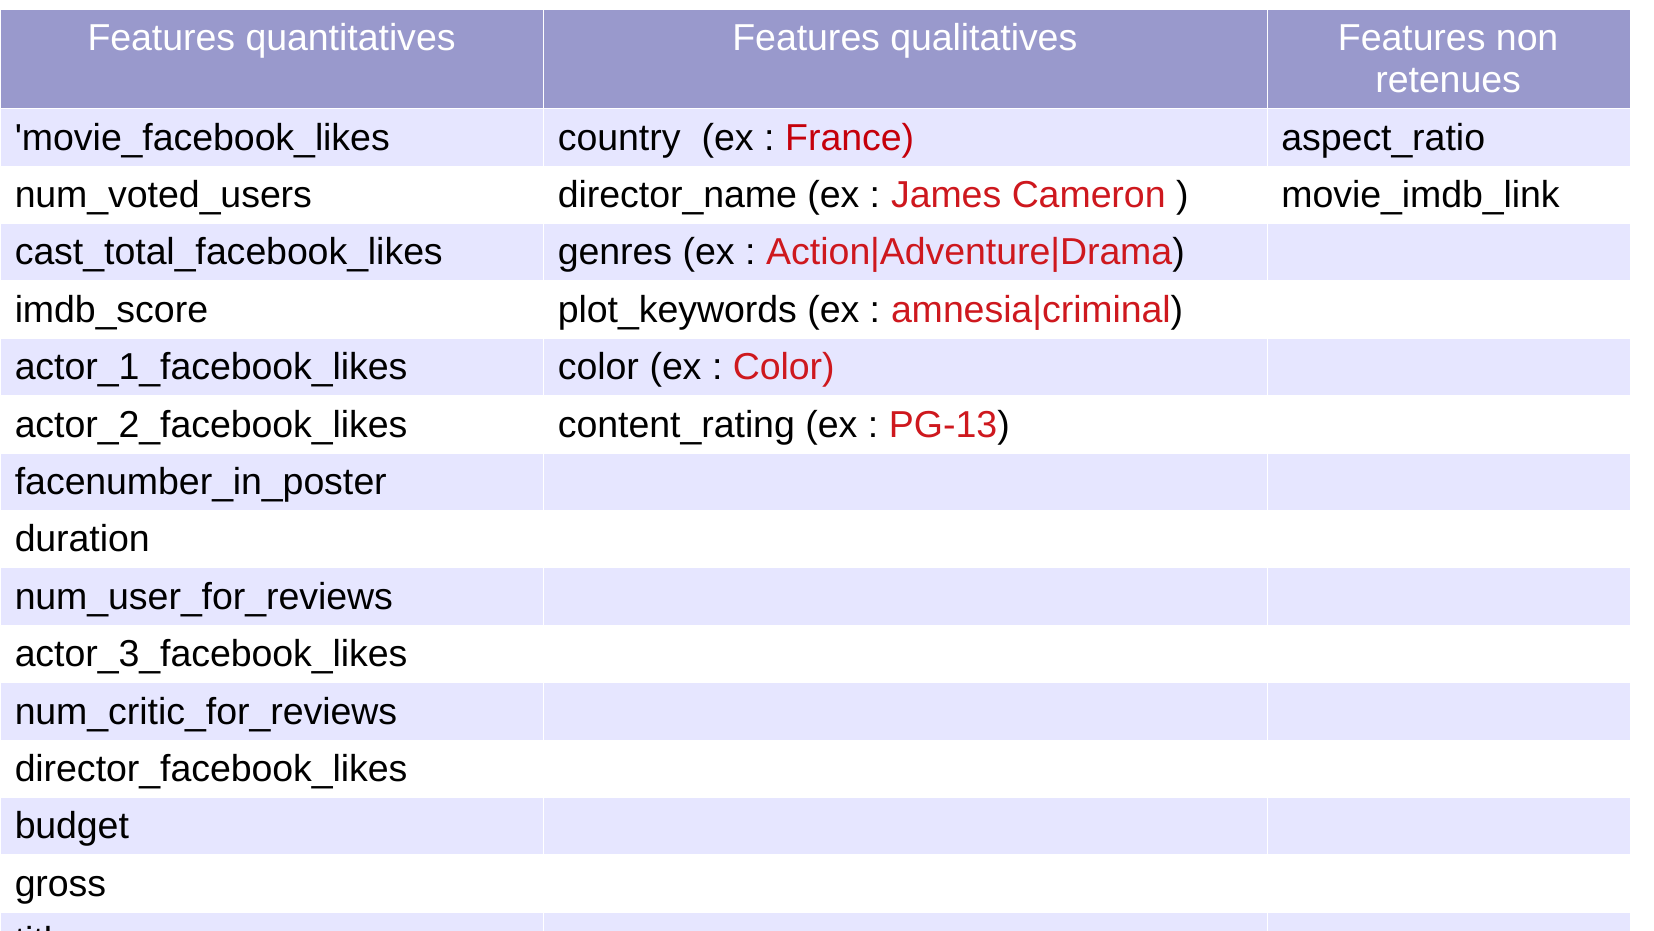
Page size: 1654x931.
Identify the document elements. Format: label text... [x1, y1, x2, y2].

table_cell [544, 626, 1267, 682]
table_cell cast_total_facebook_likes [1, 224, 543, 280]
table_cell [1268, 683, 1630, 740]
table_cell plot_keywords (ex : amnesia|criminal) [544, 281, 1267, 338]
table_cell actor_1_facebook_likes [1, 339, 543, 395]
table_cell [544, 855, 1267, 912]
table_cell imdb_score [1, 281, 543, 338]
table_cell [544, 454, 1267, 510]
table_cell aspect_ratio [1268, 109, 1630, 166]
table_cell 'movie_facebook_likes [1, 109, 543, 166]
table_cell duration [1, 511, 543, 567]
table_cell [1268, 855, 1630, 912]
table_cell director_facebook_likes [1, 741, 543, 797]
table_cell [544, 683, 1267, 740]
table_cell movie_imdb_link [1268, 167, 1630, 223]
table_cell [1268, 511, 1630, 567]
table_cell gross [1, 855, 543, 912]
table_cell country (ex : France) [544, 109, 1267, 166]
table_cell [1268, 281, 1630, 338]
table_cell [1268, 224, 1630, 280]
table_cell [544, 741, 1267, 797]
table_cell title_year [1, 913, 543, 931]
table_cell [544, 913, 1267, 931]
table_cell genres (ex : Action|Adventure|Drama) [544, 224, 1267, 280]
table_cell [1268, 454, 1630, 510]
table_cell [1268, 568, 1630, 625]
table_header Features qualitatives [544, 10, 1267, 108]
table_cell [544, 568, 1267, 625]
table_cell [1268, 741, 1630, 797]
table_cell [1268, 339, 1630, 395]
table_cell budget [1, 798, 543, 854]
table_cell color (ex : Color) [544, 339, 1267, 395]
table_cell [544, 511, 1267, 567]
table_cell actor_3_facebook_likes [1, 626, 543, 682]
table_cell [1268, 396, 1630, 453]
table_cell num_critic_for_reviews [1, 683, 543, 740]
table_cell content_rating (ex : PG-13) [544, 396, 1267, 453]
table_cell num_voted_users [1, 167, 543, 223]
table_cell facenumber_in_poster [1, 454, 543, 510]
table_cell director_name (ex : James Cameron ) [544, 167, 1267, 223]
table_cell [1268, 798, 1630, 854]
table_cell [1268, 626, 1630, 682]
table_cell num_user_for_reviews [1, 568, 543, 625]
table_cell [544, 798, 1267, 854]
table_cell [1268, 913, 1630, 931]
table_header Features non retenues [1268, 10, 1630, 108]
table_cell actor_2_facebook_likes [1, 396, 543, 453]
table_header Features quantitatives [1, 10, 543, 108]
